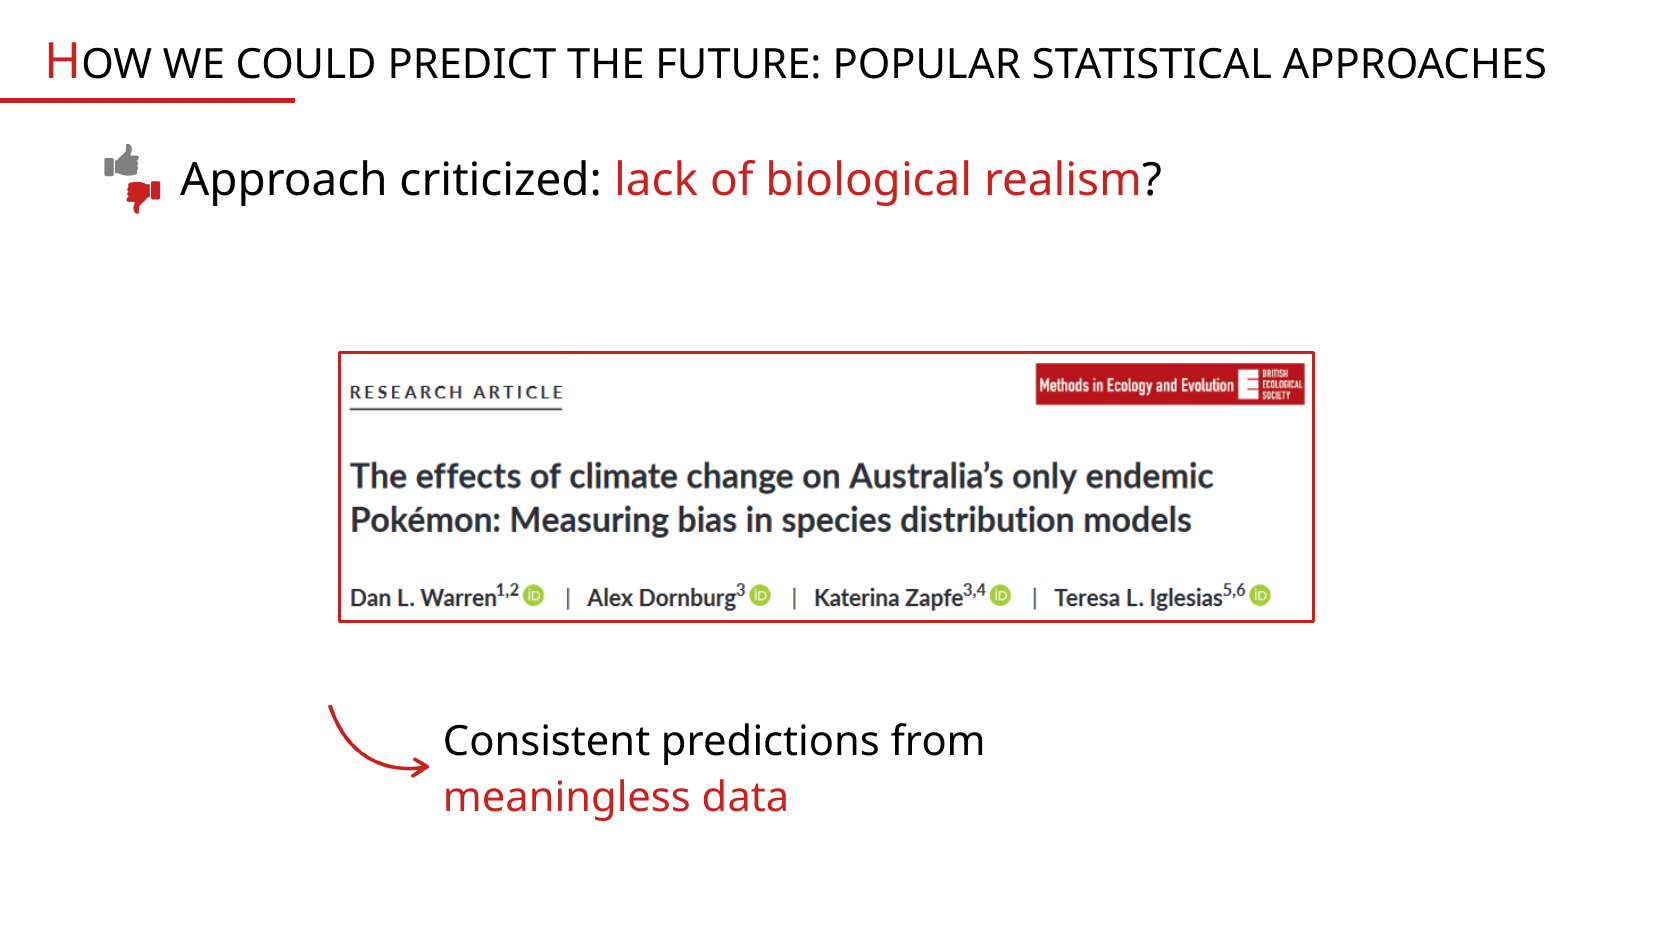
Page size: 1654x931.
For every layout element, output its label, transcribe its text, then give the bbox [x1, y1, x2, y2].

text_box Consistent predictions from meaningless data [428, 702, 1226, 832]
text_box HOW WE COULD PREDICT THE FUTURE: POPULAR STATISTICAL APPROACHES [29, 0, 1625, 119]
text_box Approach criticized: lack of biological realism? [165, 118, 1625, 237]
picture [264, 649, 488, 798]
picture [87, 140, 178, 217]
picture [341, 354, 1313, 621]
